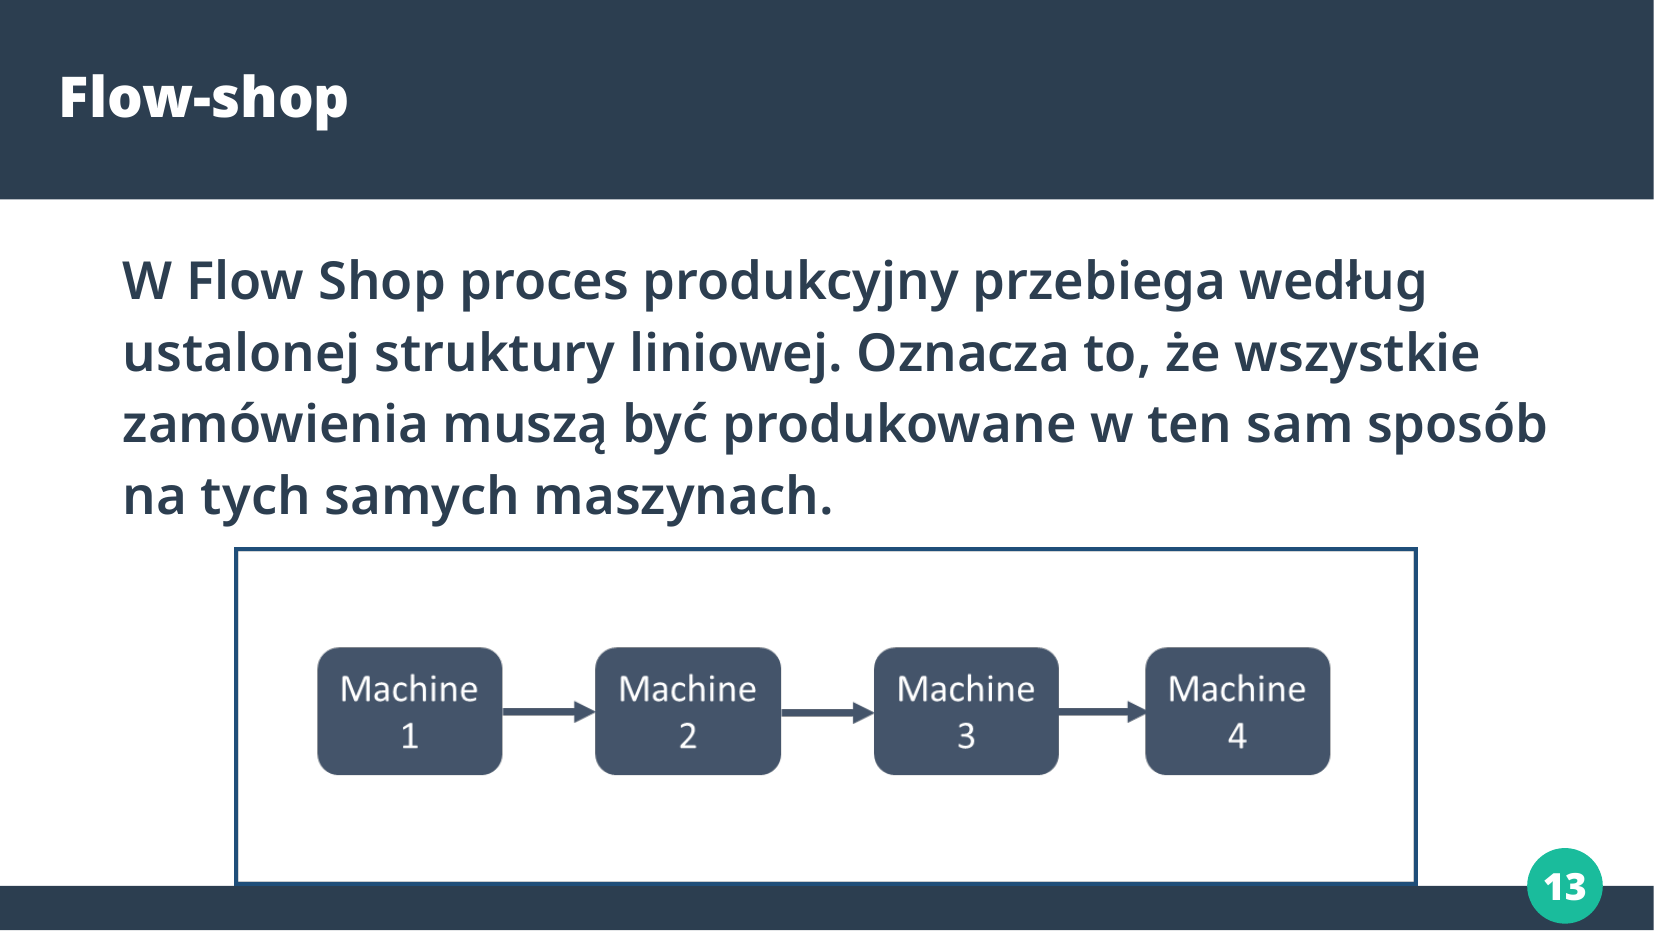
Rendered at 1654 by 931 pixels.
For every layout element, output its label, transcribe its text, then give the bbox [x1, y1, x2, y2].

title Flow-shop [59, 37, 1595, 156]
picture [234, 547, 1418, 886]
list W Flow Shop proces produkcyjny przebiega według ustalonej struktury liniowej. Oznacza to, że wszystkie zamówienia muszą być produkowane w ten sam sposób na tych samych maszynach. [59, 243, 1625, 532]
